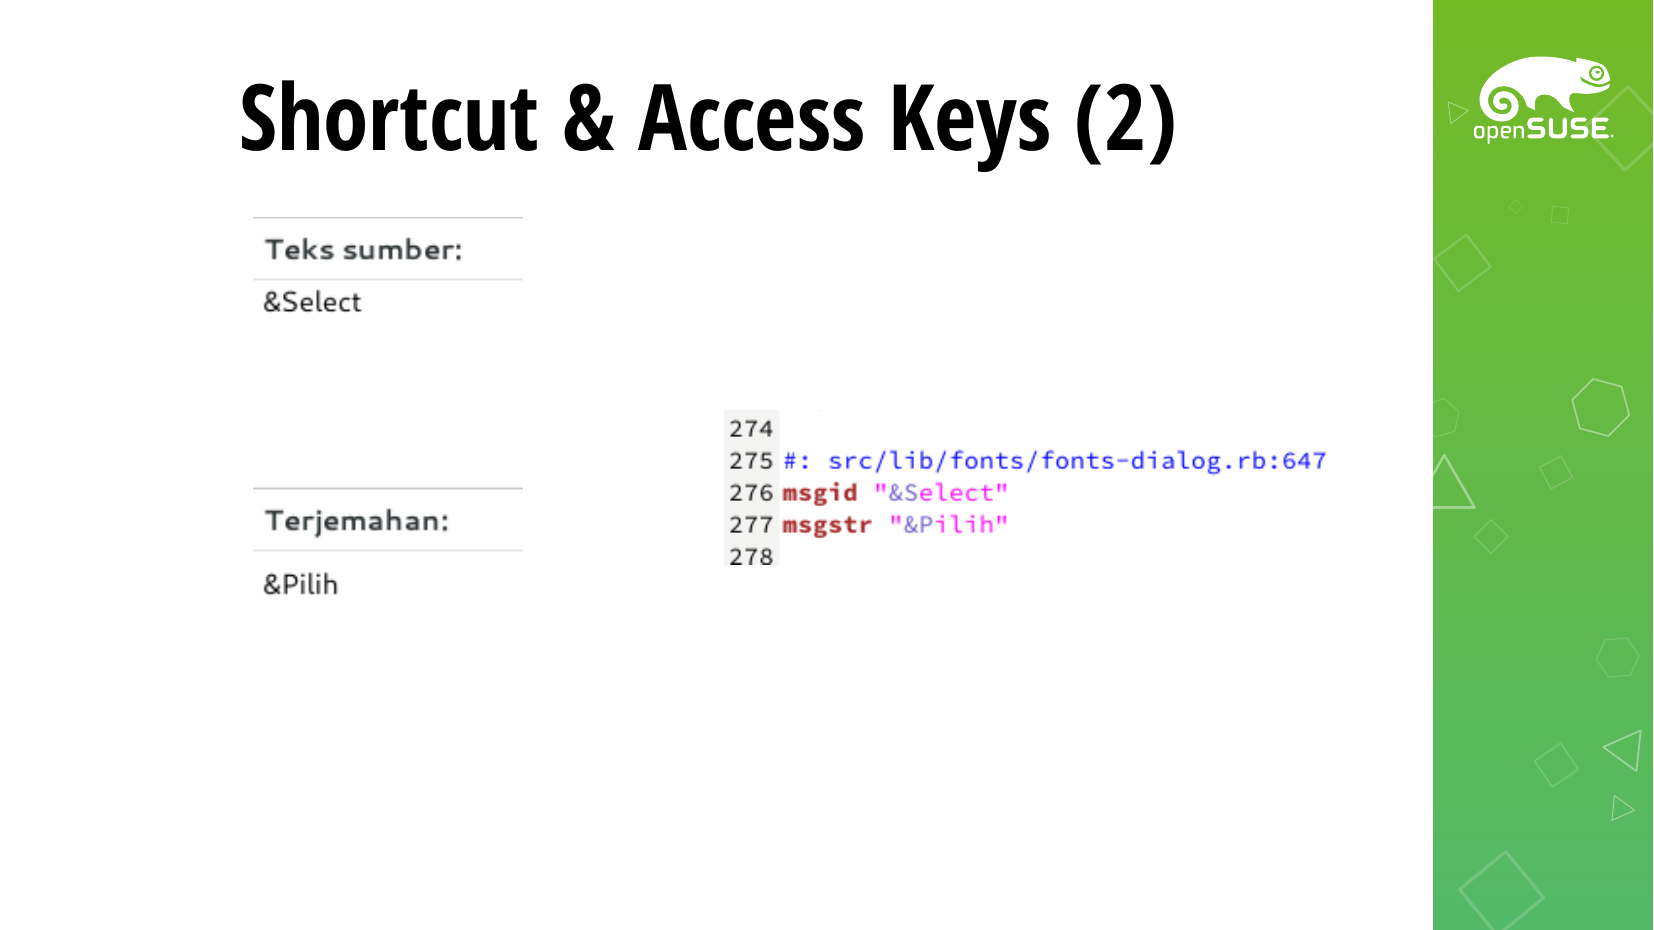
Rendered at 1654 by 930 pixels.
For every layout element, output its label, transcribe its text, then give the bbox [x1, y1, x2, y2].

title Shortcut & Access Keys (2) [82, 37, 1336, 193]
picture [253, 217, 523, 757]
picture [724, 410, 1336, 565]
